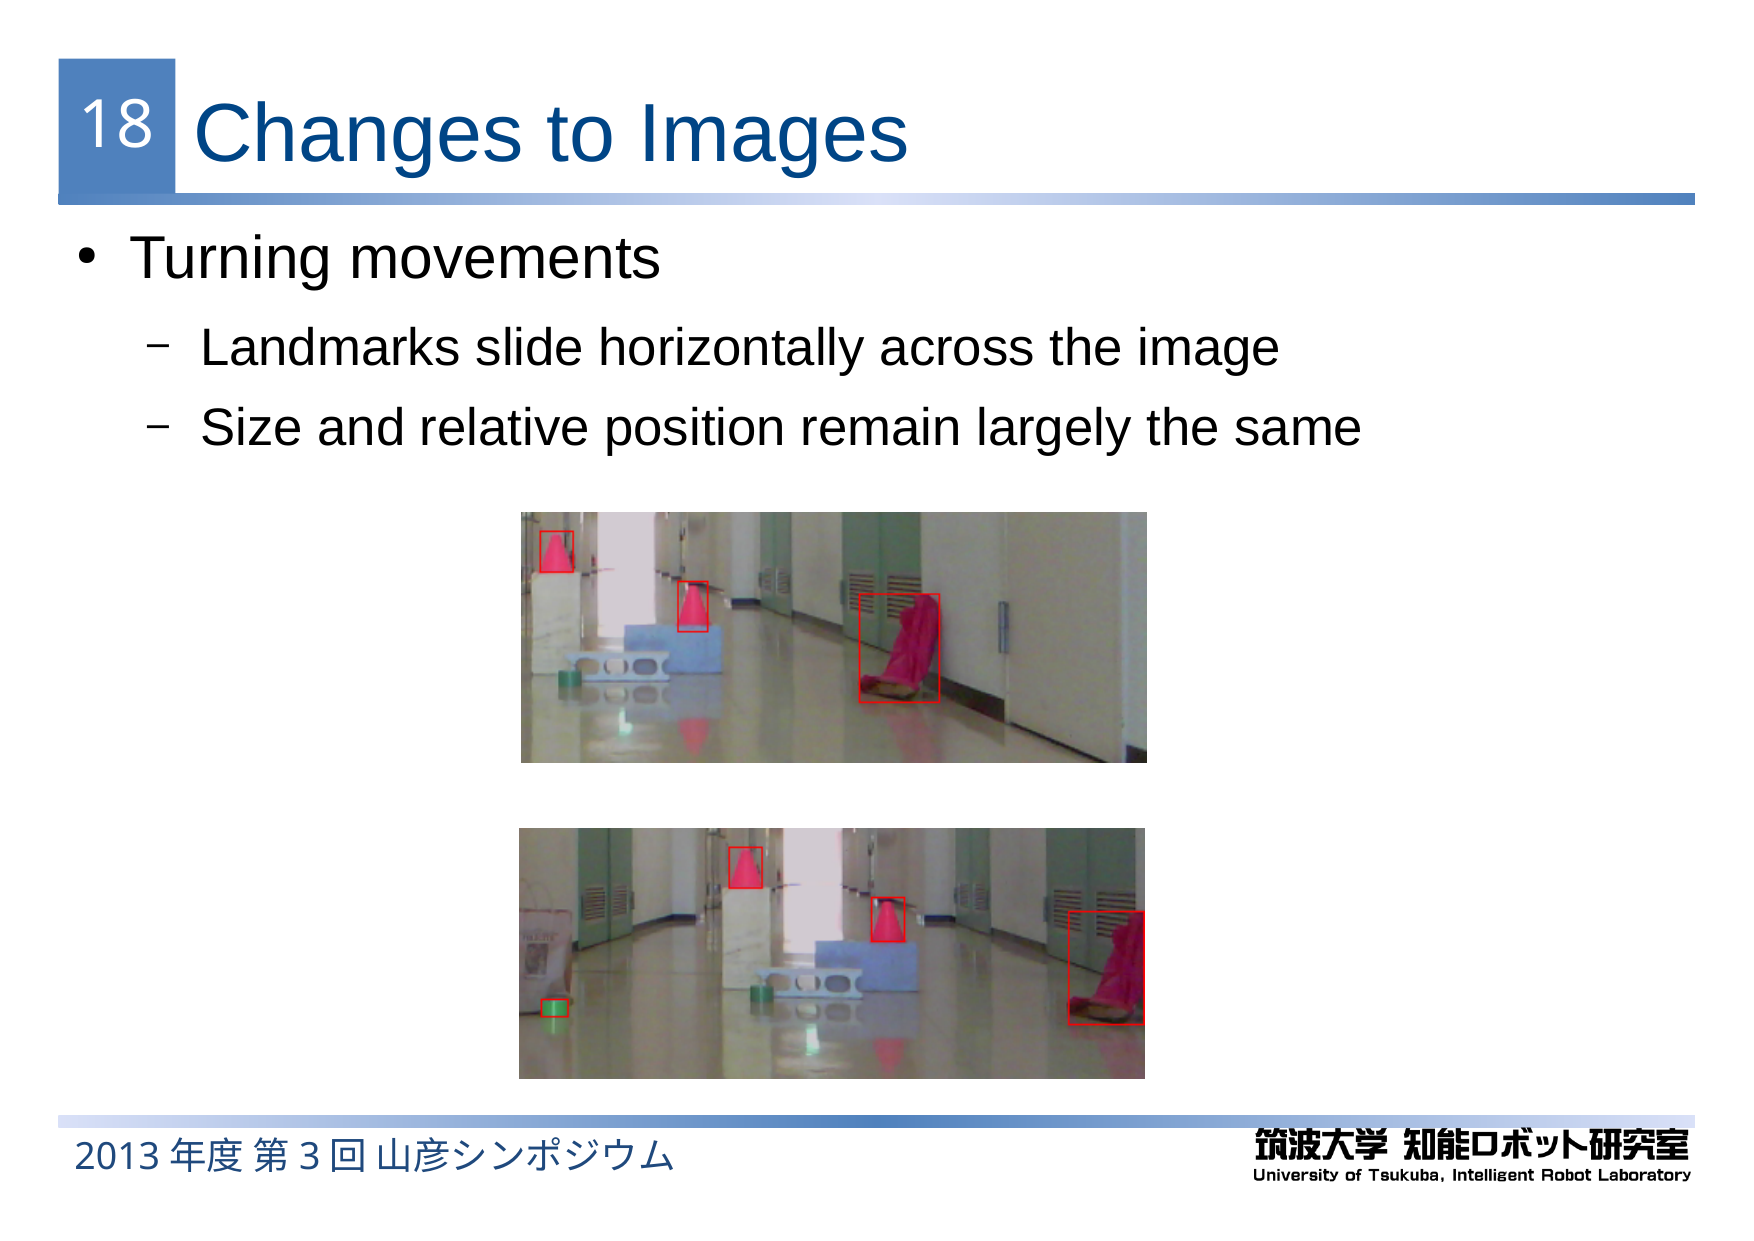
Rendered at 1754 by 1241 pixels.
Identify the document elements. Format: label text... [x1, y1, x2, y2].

list Turning movements Landmarks slide horizontally across the image Size and relative position remain largely the same [58, 223, 1696, 876]
picture [1252, 1127, 1691, 1182]
picture [521, 512, 1147, 763]
title Changes to Images [193, 61, 1651, 205]
picture [519, 828, 1145, 1079]
